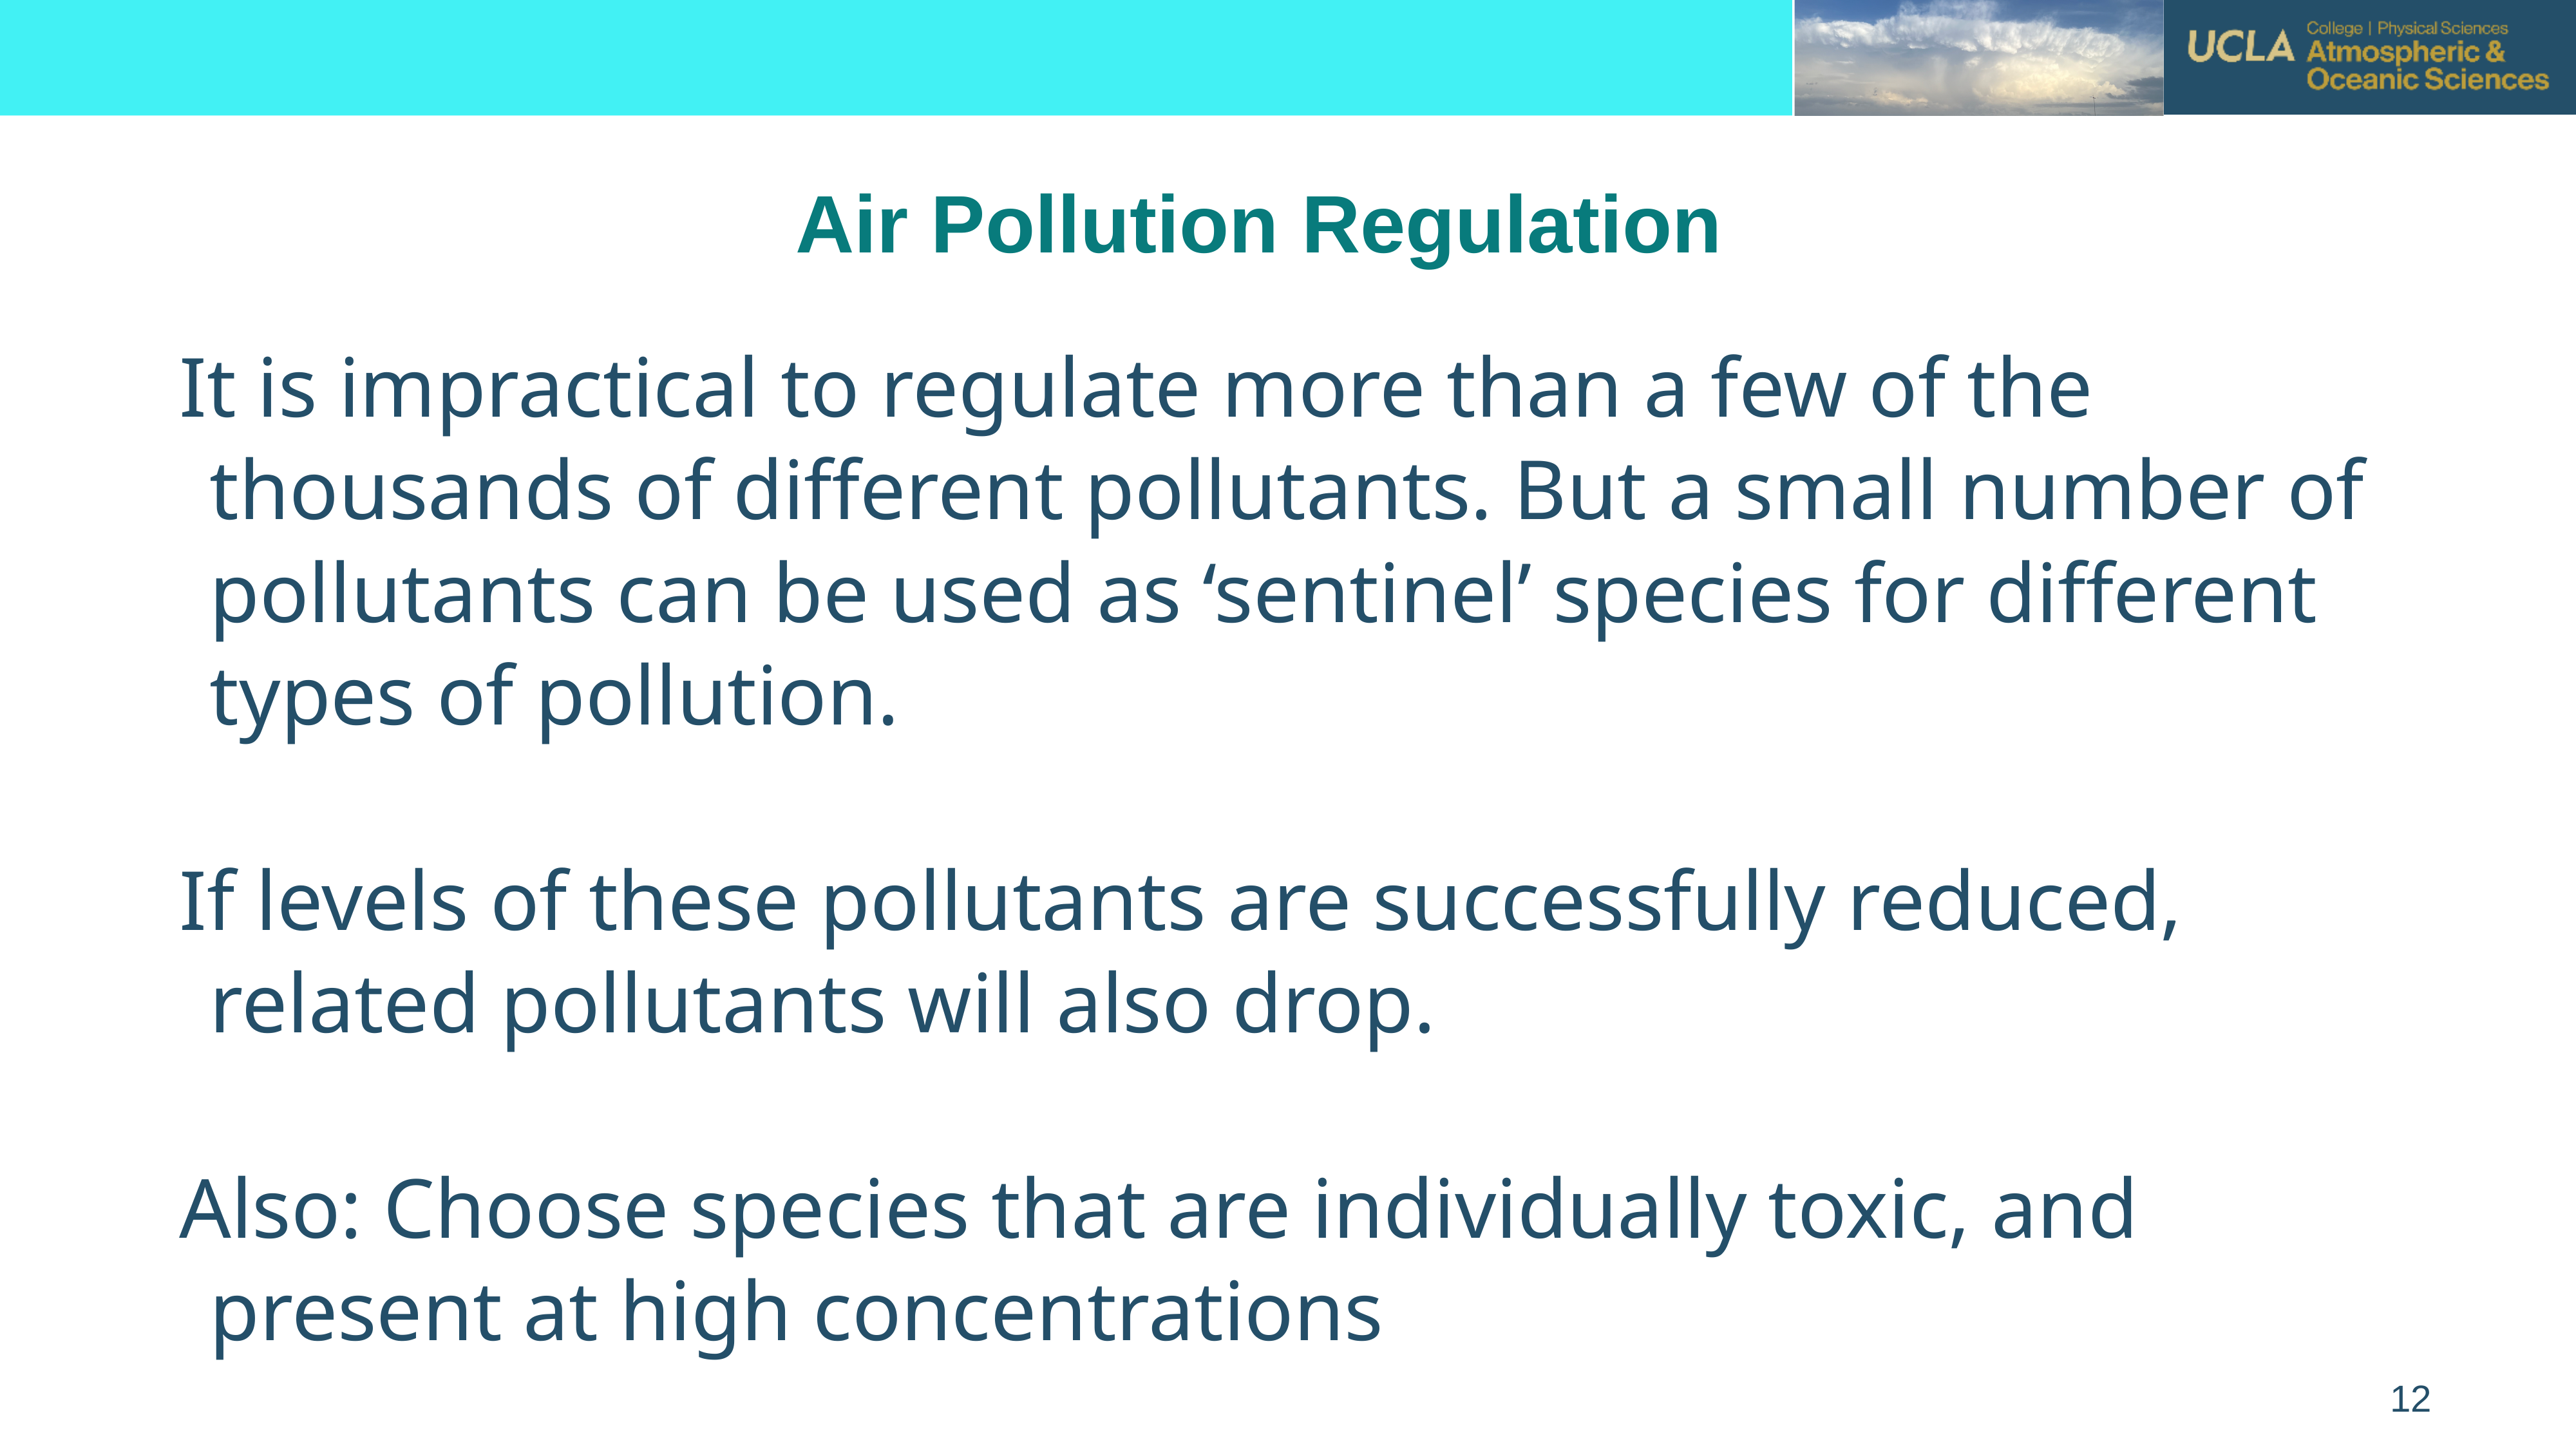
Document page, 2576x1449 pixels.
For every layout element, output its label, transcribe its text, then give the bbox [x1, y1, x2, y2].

list It is impractical to regulate more than a few of the thousands of different pollutants. But a small number of pollutants can be used as ‘sentinel’ species for different types of pollution. If levels of these pollutants are successfully reduced, related pollutants will also drop. Also: Choose species that are individually toxic, and present at high concentrations [166, 325, 2461, 1368]
picture [1794, 0, 2576, 116]
slide_number <number> [2380, 1369, 2540, 1447]
title Air Pollution Regulation [166, 166, 2354, 325]
